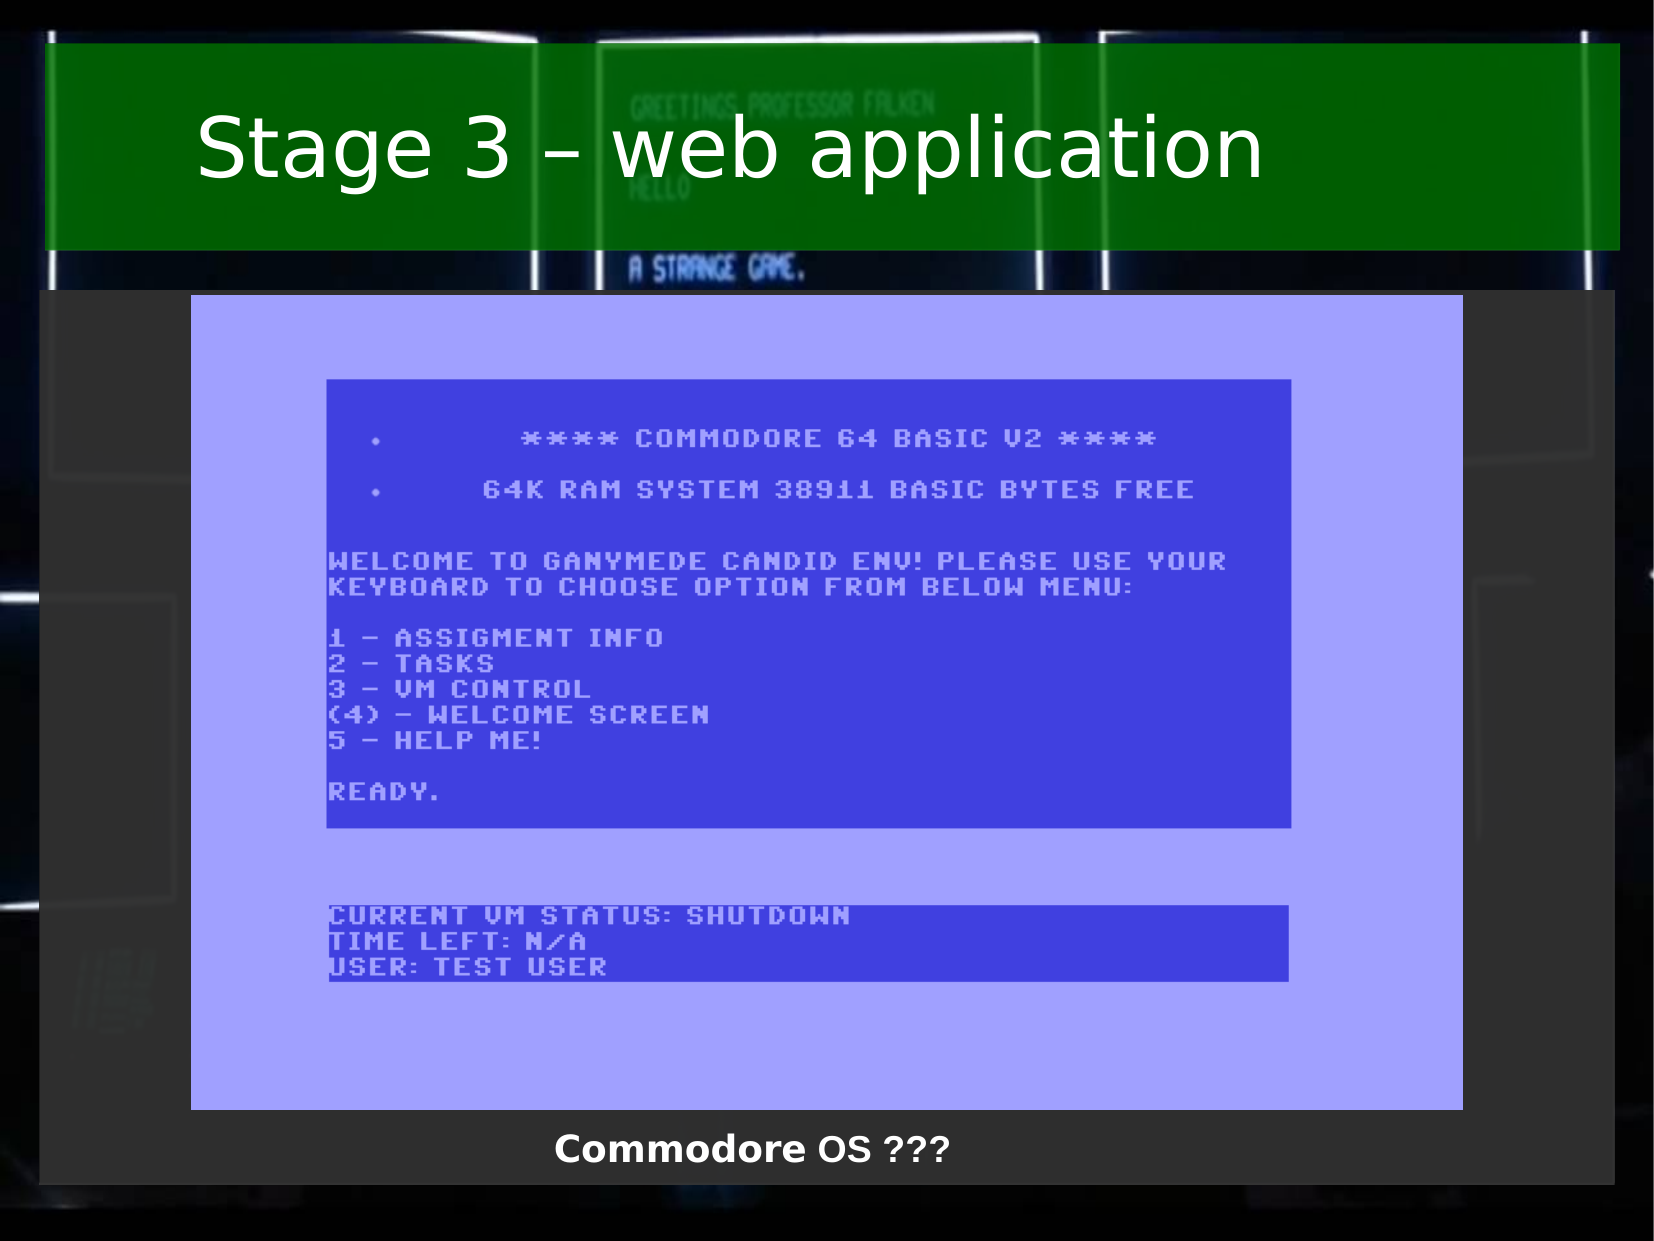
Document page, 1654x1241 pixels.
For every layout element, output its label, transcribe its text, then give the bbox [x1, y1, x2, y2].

title Stage 3 – web application [45, 43, 1621, 251]
text_box [39, 290, 1615, 1185]
text_box Commodore OS ??? [539, 1118, 1115, 1178]
picture [0, 0, 1654, 1241]
